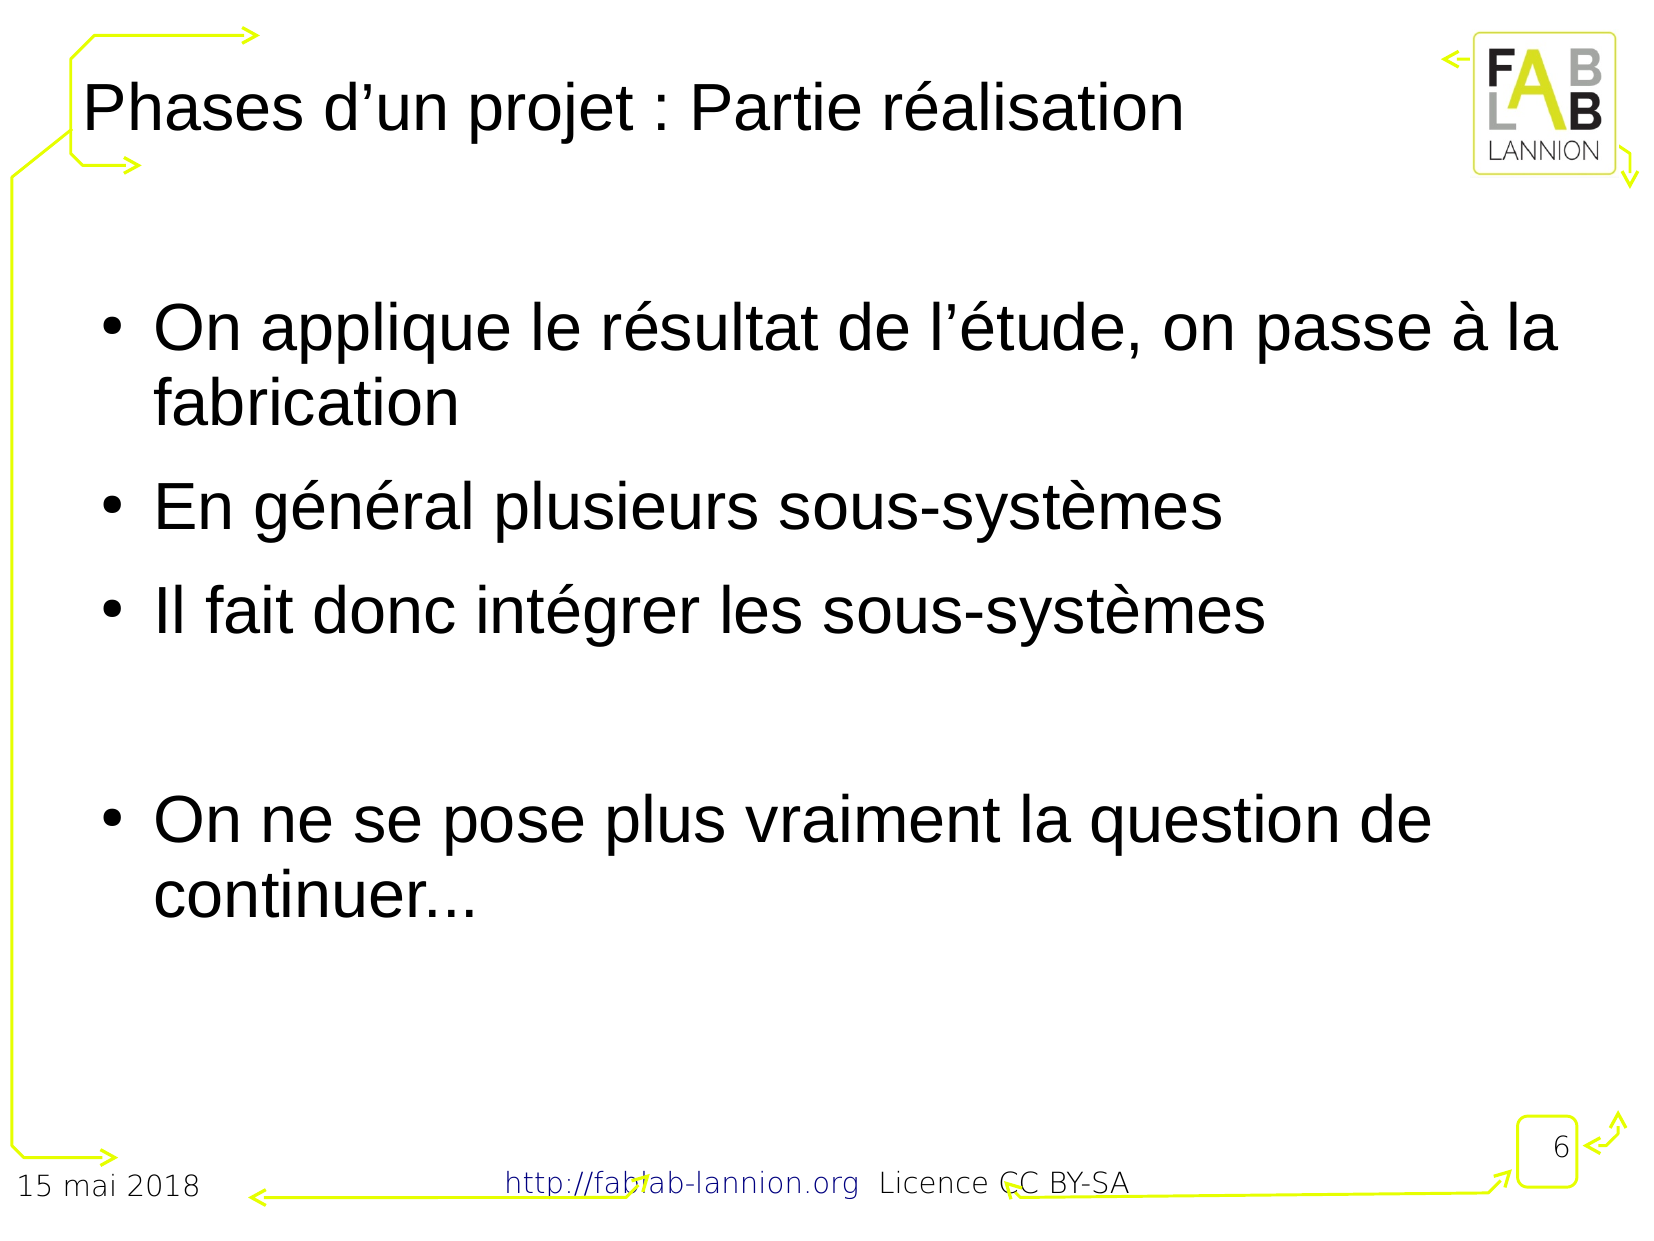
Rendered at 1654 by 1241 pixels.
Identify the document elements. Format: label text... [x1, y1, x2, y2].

list On applique le résultat de l’étude, on passe à la fabrication En général plusieurs sous-systèmes Il fait donc intégrer les sous-systèmes On ne se pose plus vraiment la question de continuer... [82, 290, 1571, 1010]
picture [1470, 29, 1619, 178]
title Phases d’un projet : Partie réalisation [82, 49, 1441, 166]
